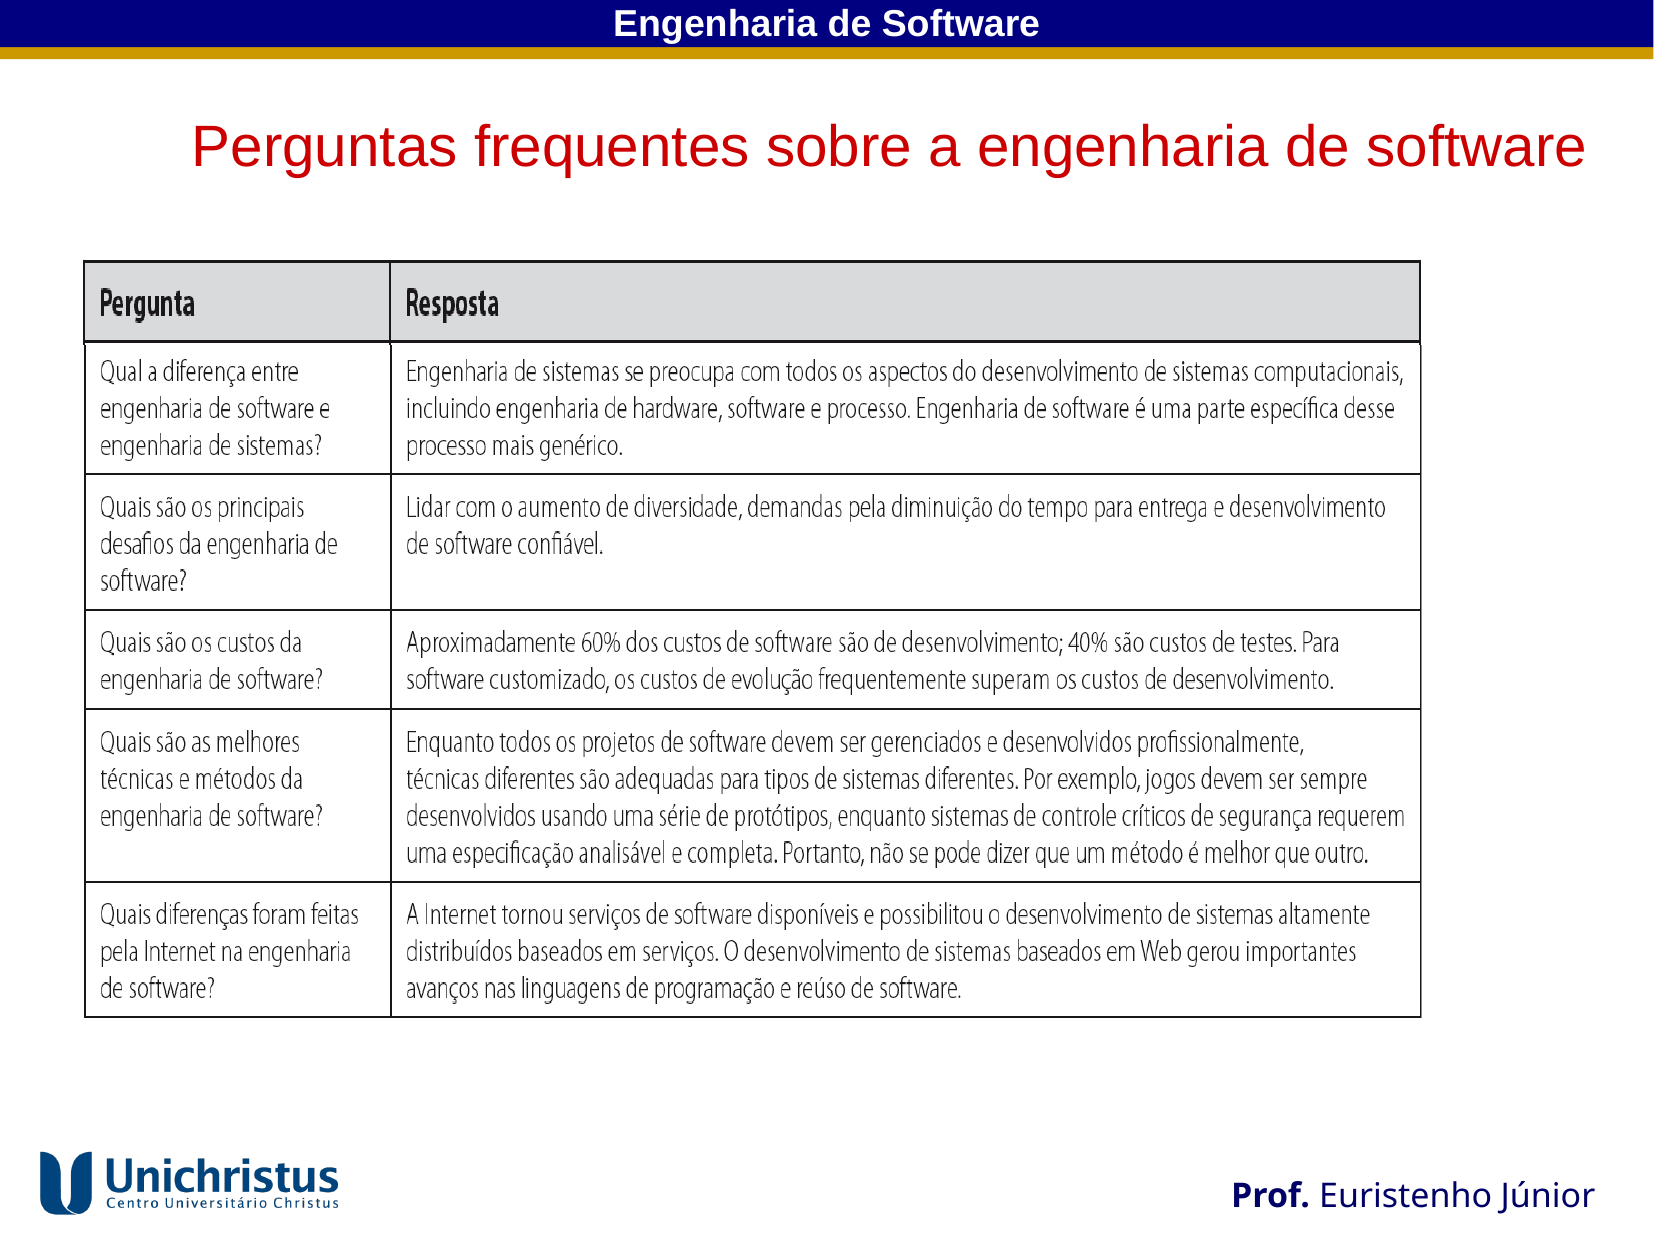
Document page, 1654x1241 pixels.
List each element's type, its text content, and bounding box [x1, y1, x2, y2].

text_box [0, 48, 1654, 60]
picture [82, 259, 1422, 1021]
text_box Engenharia de Software [0, 0, 1654, 48]
text_box Prof. Euristenho Júnior [1216, 1163, 1654, 1224]
text_box Perguntas frequentes sobre a engenharia de software [177, 106, 1654, 189]
picture [35, 1148, 343, 1217]
